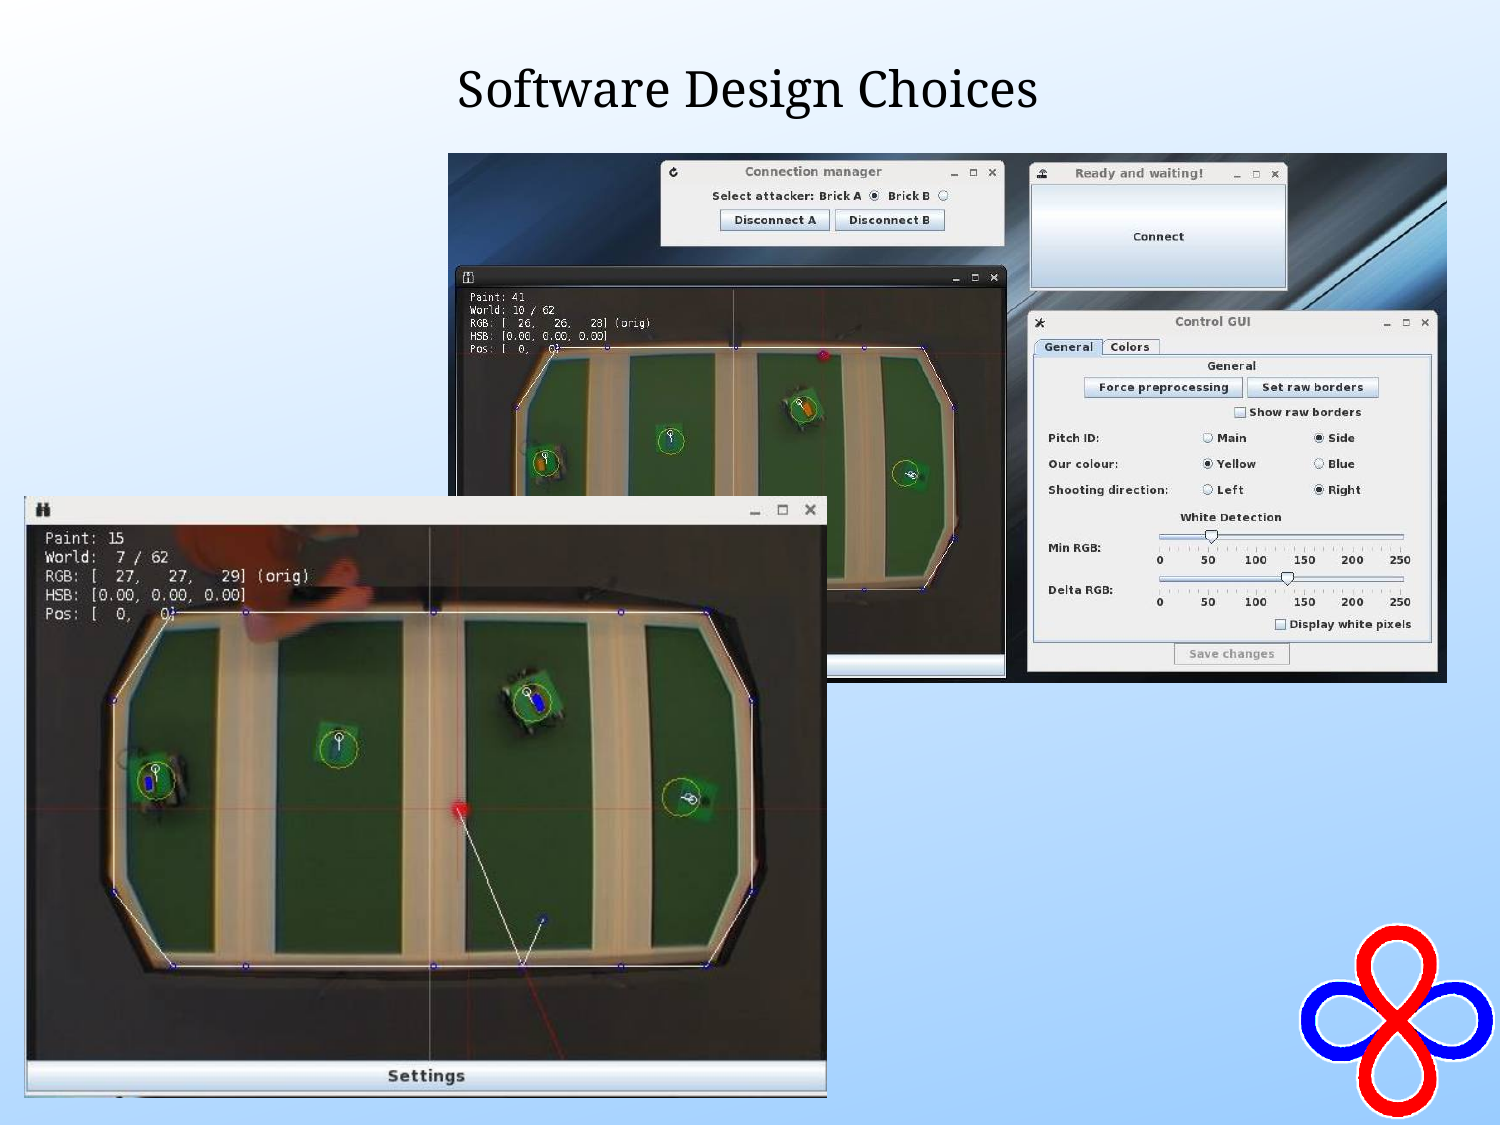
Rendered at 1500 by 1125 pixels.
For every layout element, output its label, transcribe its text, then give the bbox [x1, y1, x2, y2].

picture [1287, 912, 1500, 1125]
text_box Software Design Choices [256, 49, 1241, 215]
picture [24, 153, 1447, 1098]
text_box Gripless wheels, 4-wheel drive, differential controller I2C powered grabber Chain drive and kicker [827, 227, 1453, 827]
